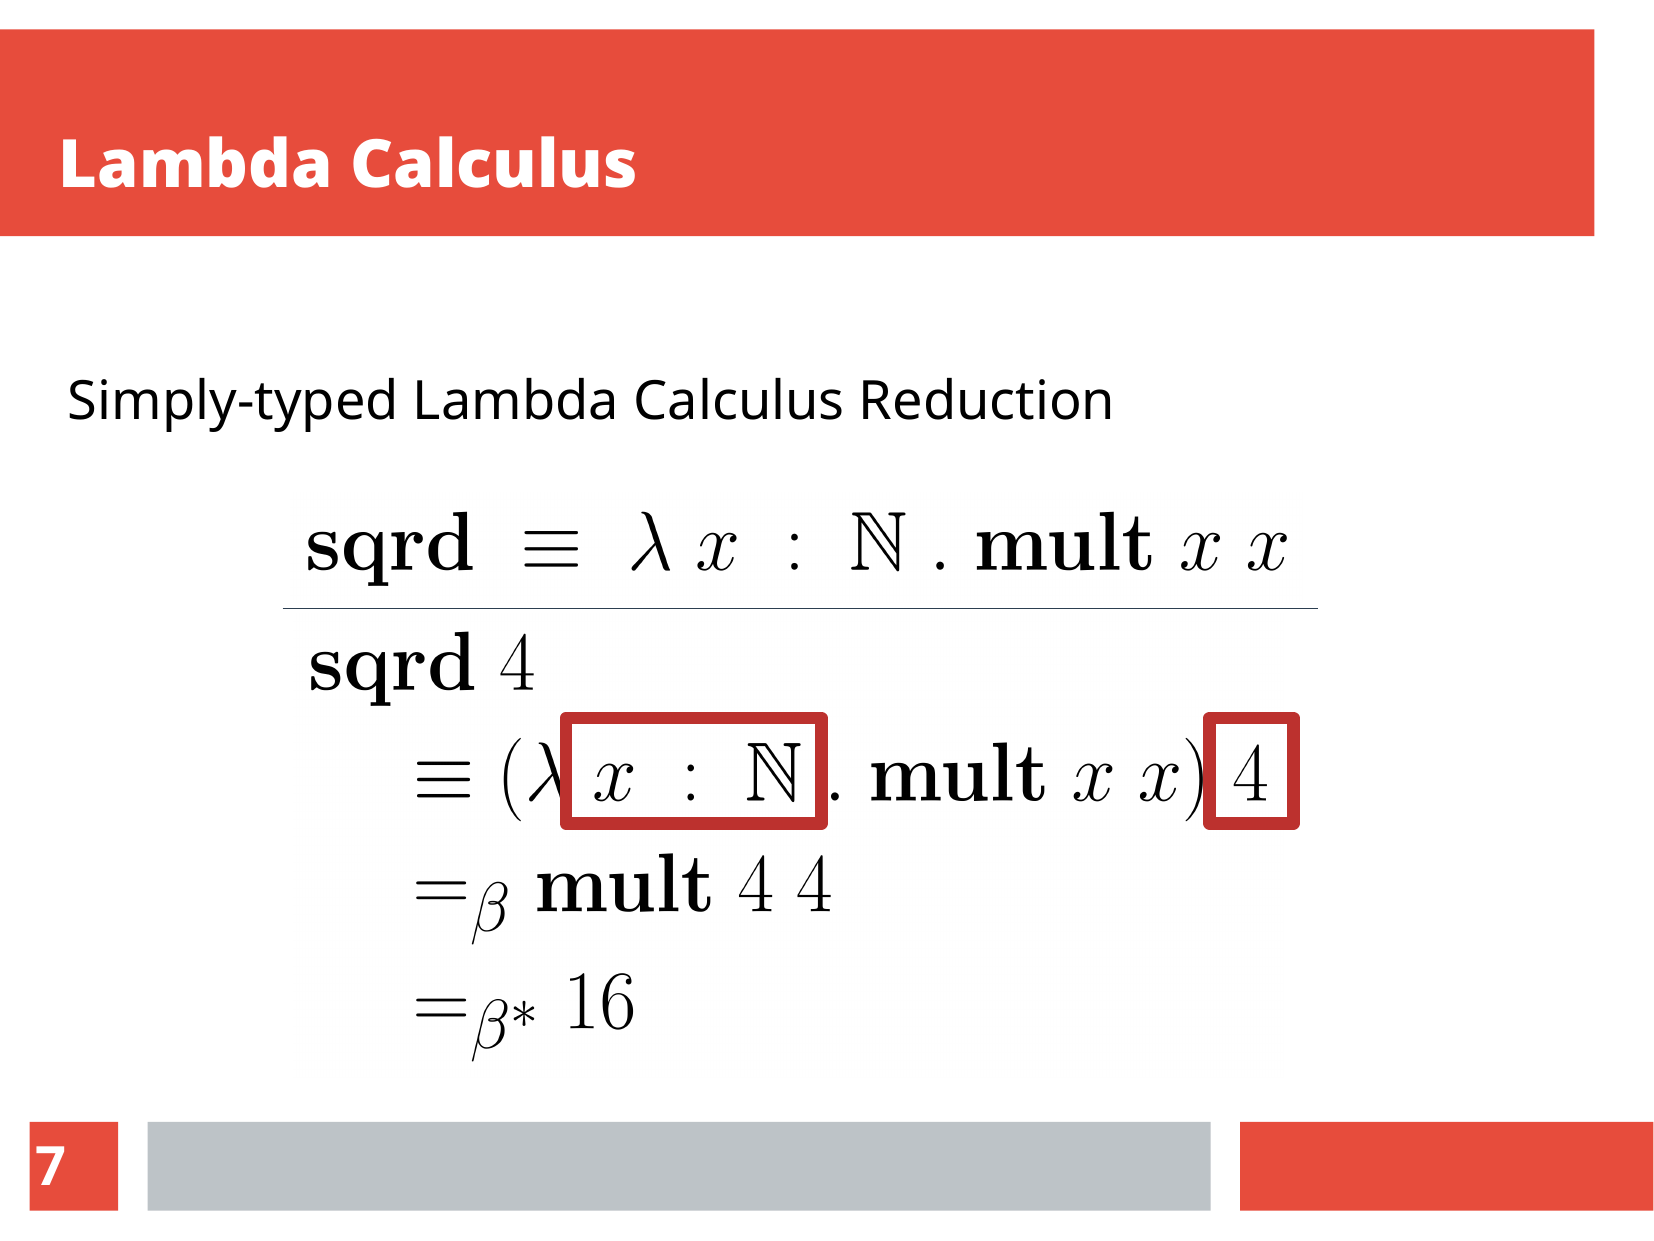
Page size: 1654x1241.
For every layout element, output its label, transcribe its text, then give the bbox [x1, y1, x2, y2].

title Lambda Calculus [59, 58, 1595, 207]
text_box 7 [20, 1119, 254, 1210]
picture [293, 613, 1284, 1078]
text_box Simply-typed Lambda Calculus Reduction [53, 354, 1211, 433]
picture [290, 492, 1303, 603]
picture [1216, 724, 1284, 817]
